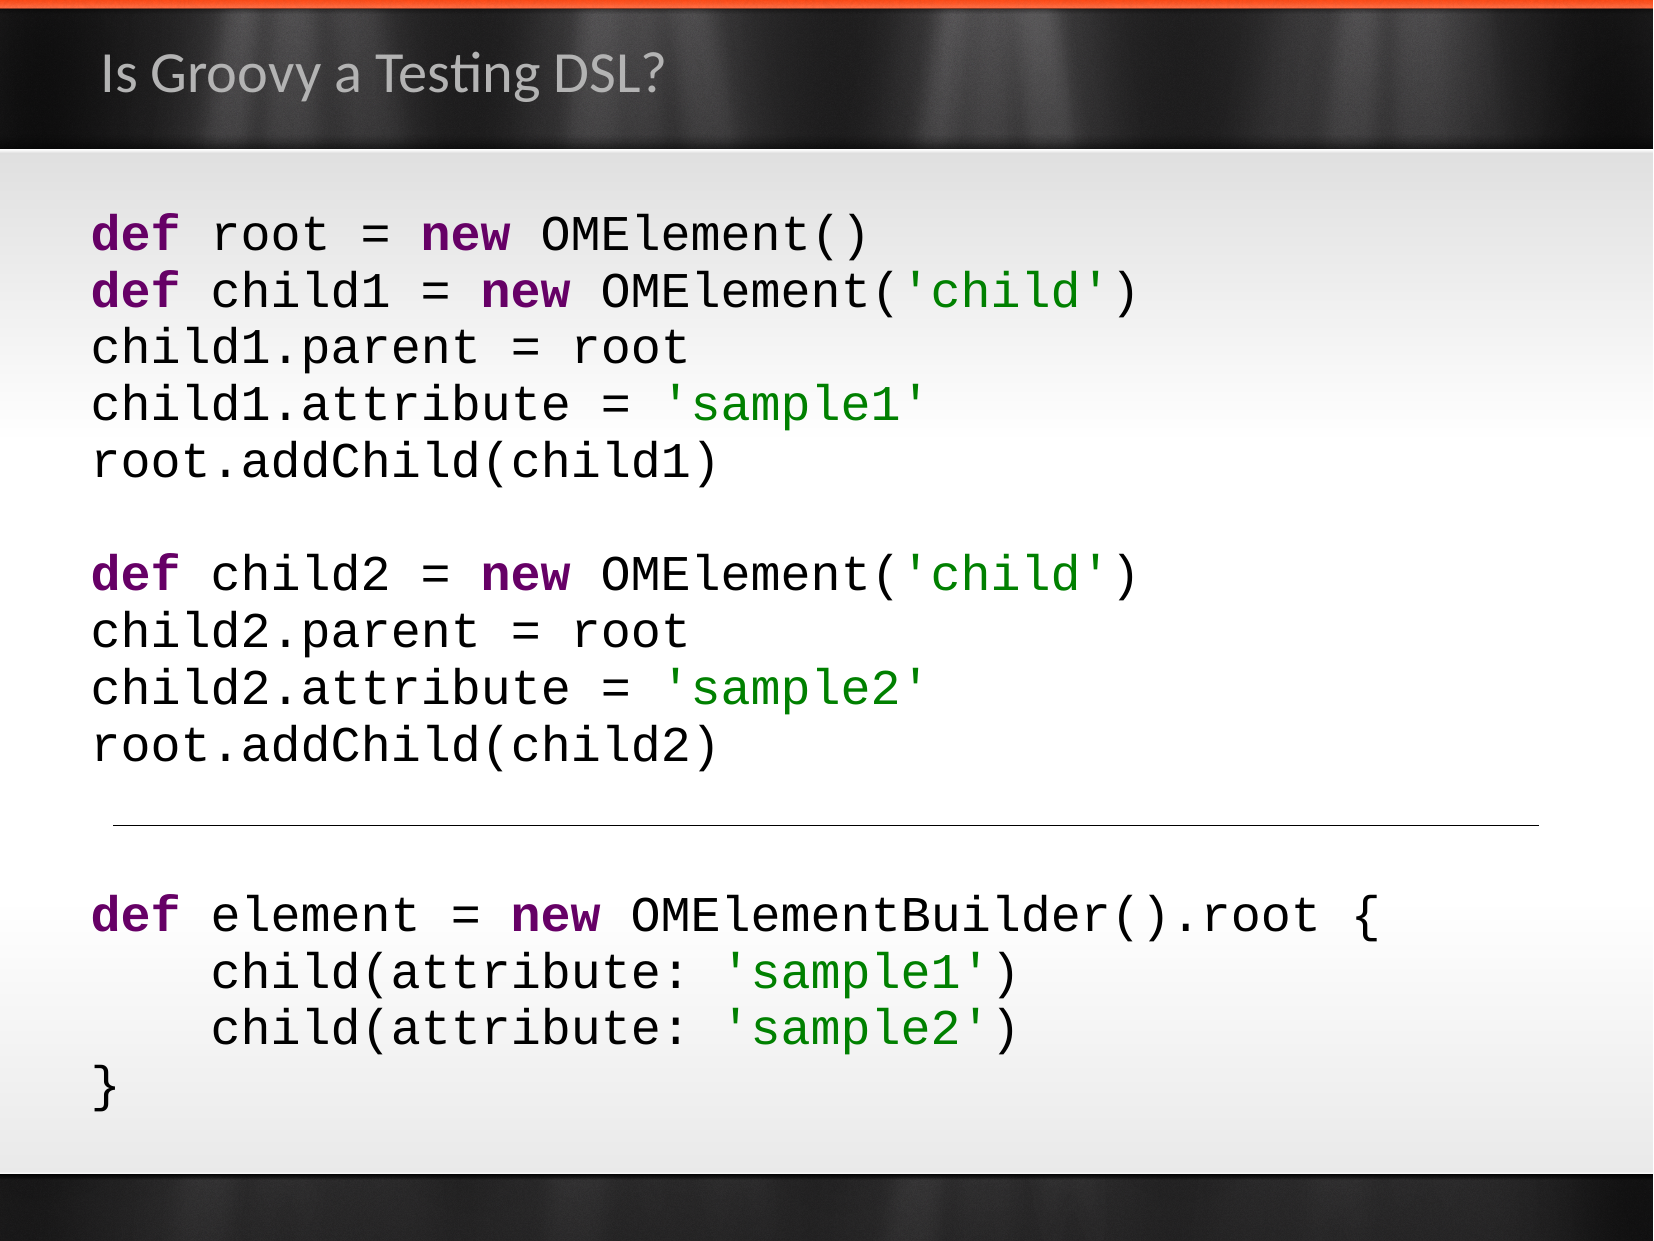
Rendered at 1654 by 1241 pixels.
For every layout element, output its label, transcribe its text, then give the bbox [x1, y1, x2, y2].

picture [0, 0, 1653, 1241]
title Is Groovy a Testing DSL? [100, 6, 1588, 151]
list def root = new OMElement() def child1 = new OMElement('child') child1.parent = root child1.attribute = 'sample1' root.addChild(child1) def child2 = new OMElement('child') child2.parent = root child2.attribute = 'sample2' root.addChild(child2) def element = new OMElementBuilder().root { child(attribute: 'sample1') child(attribute: 'sample2') } [90, 208, 1538, 1117]
